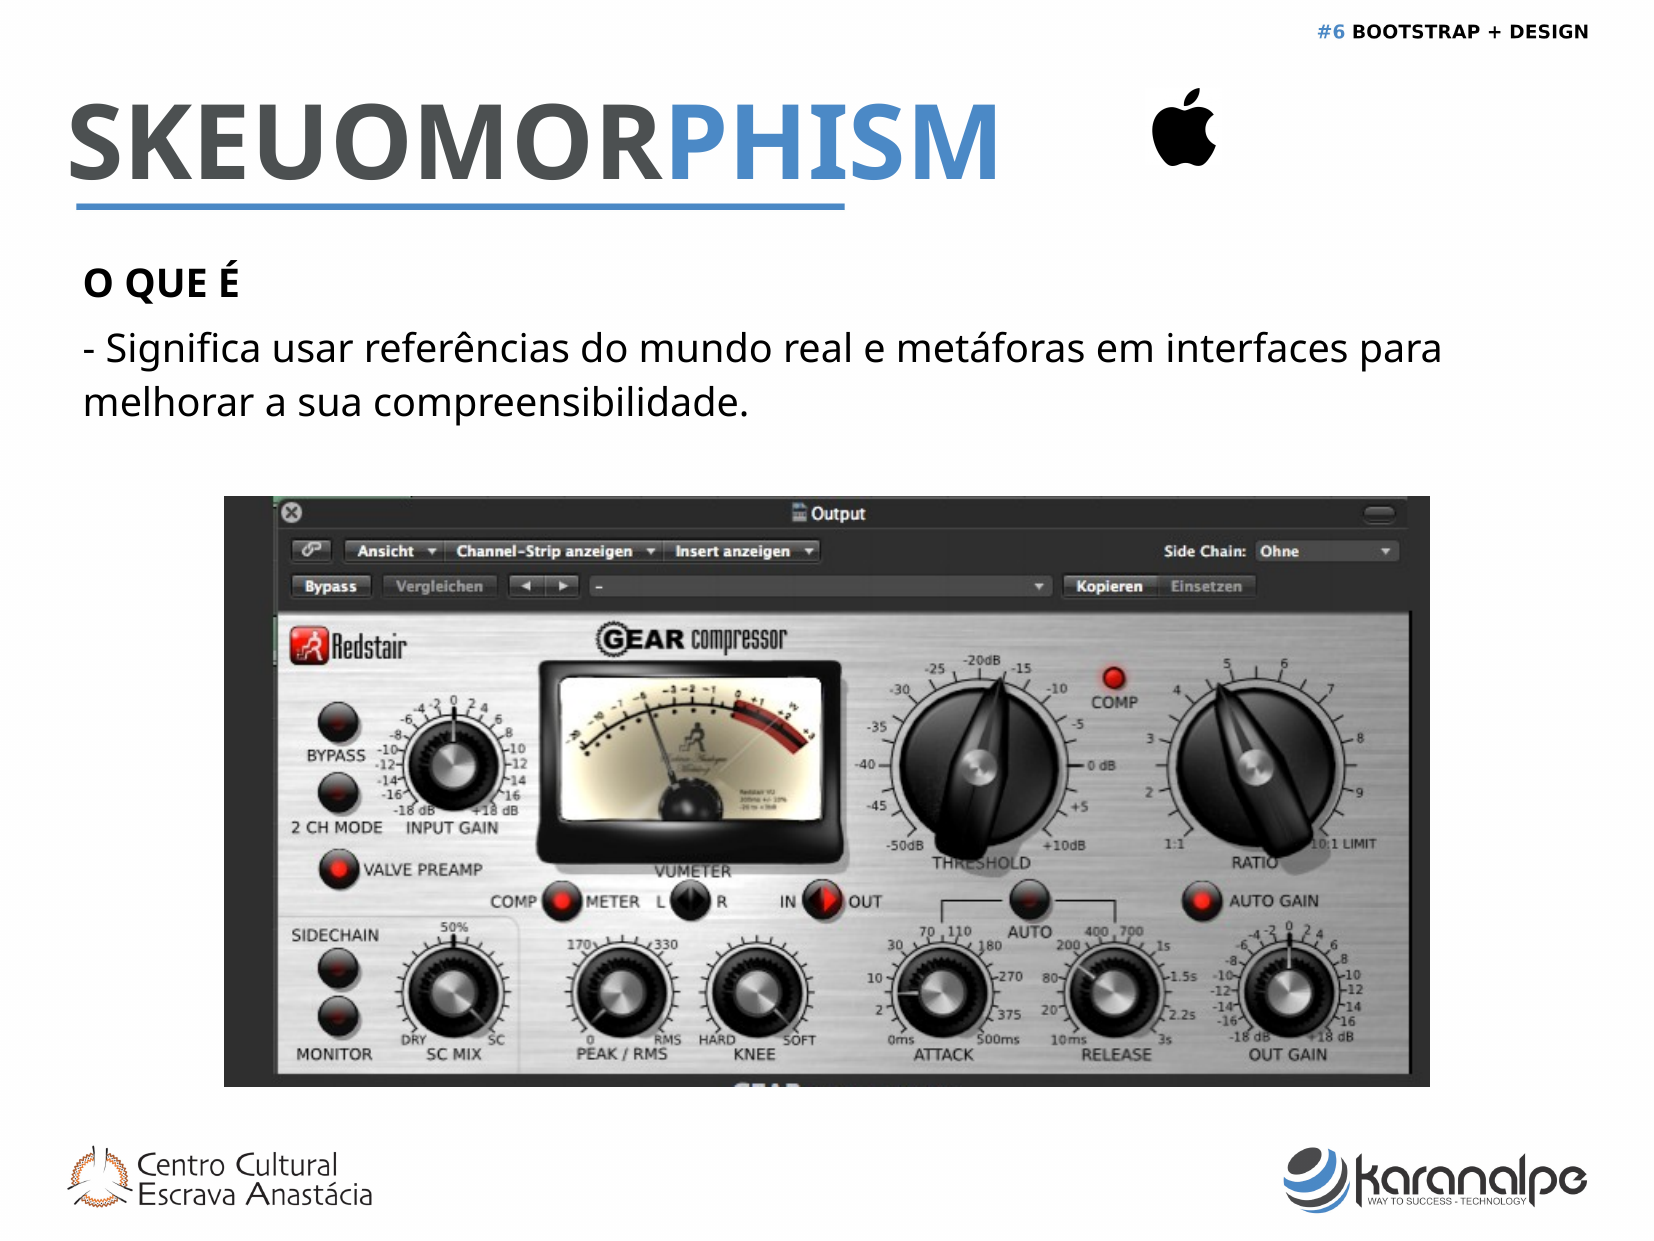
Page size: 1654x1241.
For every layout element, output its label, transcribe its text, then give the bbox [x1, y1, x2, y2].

picture [0, 0, 1654, 1241]
list O QUE É - Significa usar referências do mundo real e metáforas em interfaces para melhorar a sua compreensibilidade. [82, 254, 1583, 461]
title SKEUOMORPHISM [66, 35, 1555, 243]
